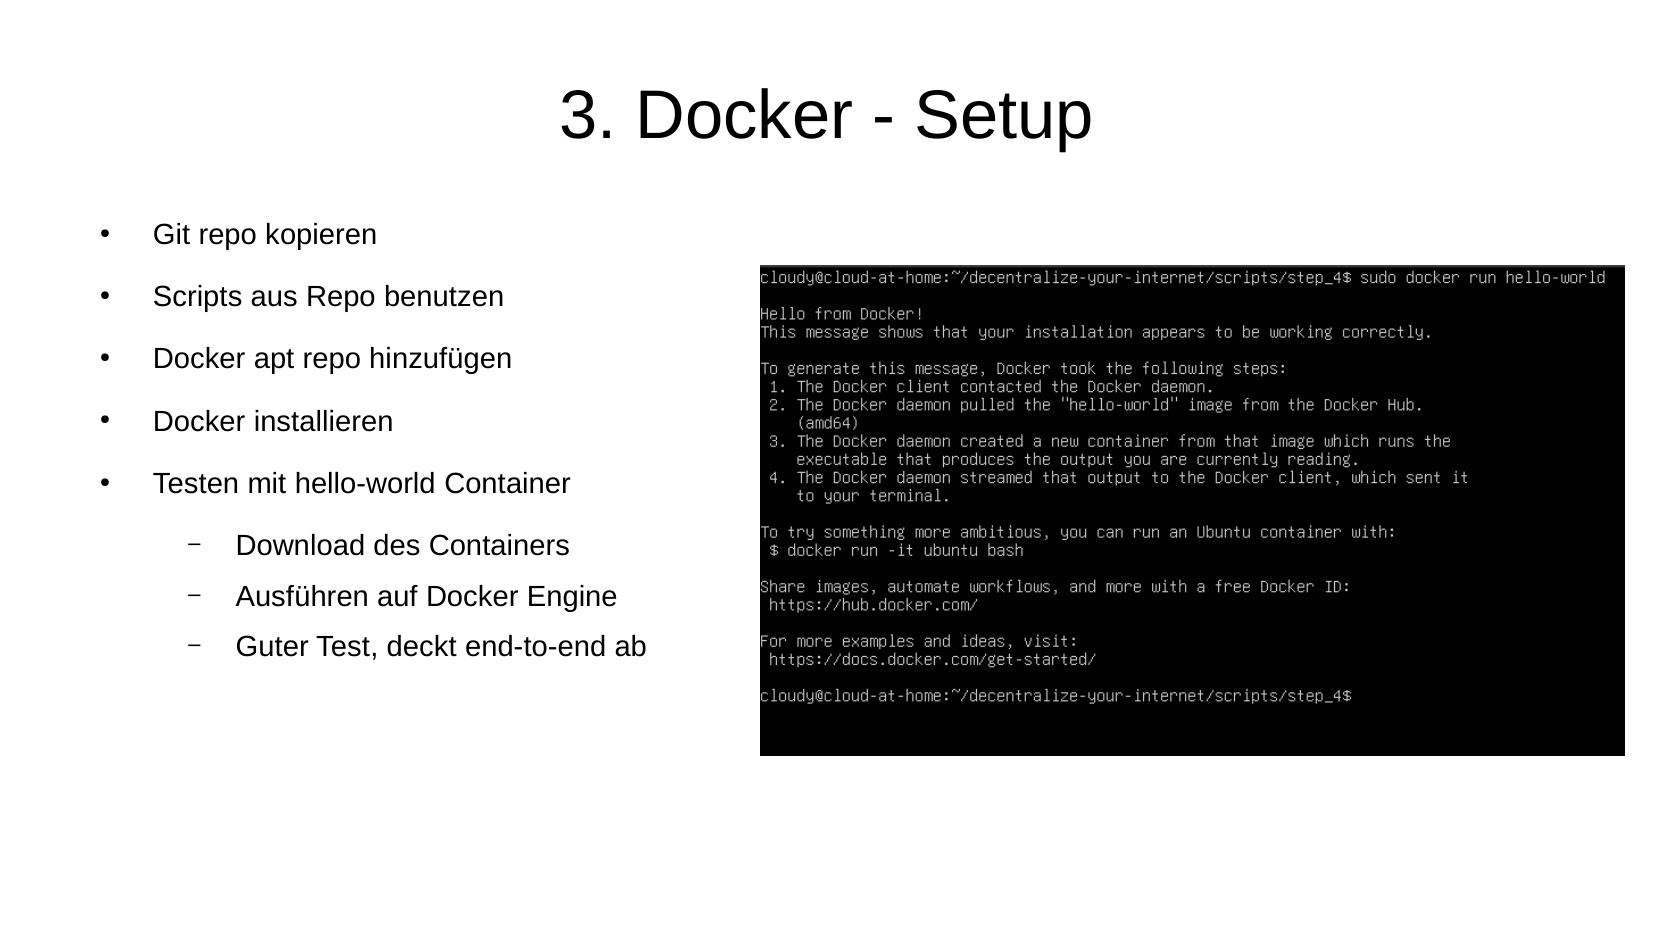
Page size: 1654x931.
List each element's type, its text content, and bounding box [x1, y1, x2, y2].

title 3. Docker - Setup [82, 37, 1571, 193]
picture [760, 265, 1625, 756]
list Git repo kopieren Scripts aus Repo benutzen Docker apt repo hinzufügen Docker installieren Testen mit hello-world Container Download des Containers Ausführen auf Docker Engine Guter Test, deckt end-to-end ab [82, 217, 1571, 886]
